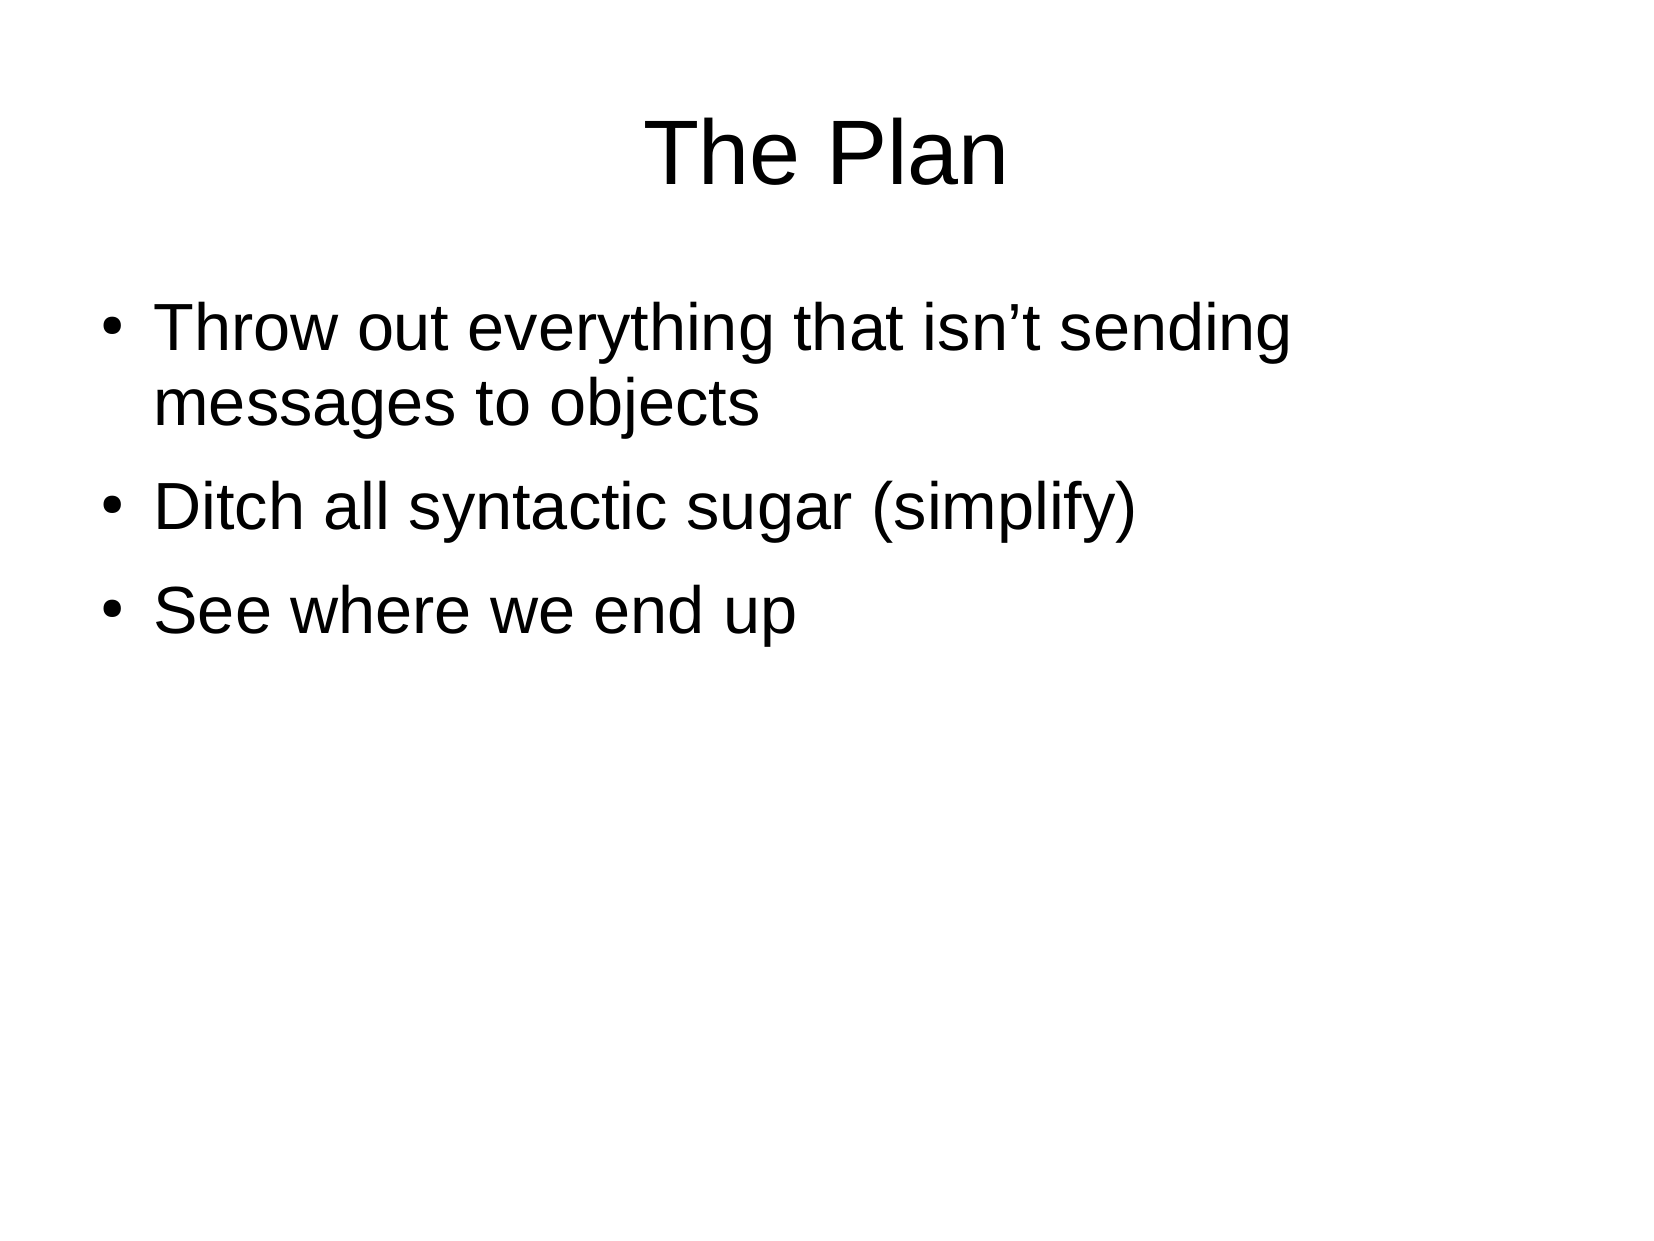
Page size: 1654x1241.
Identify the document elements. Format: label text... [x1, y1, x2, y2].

list Throw out everything that isn’t sending messages to objects Ditch all syntactic sugar (simplify) See where we end up [82, 290, 1571, 1010]
title The Plan [82, 49, 1571, 257]
